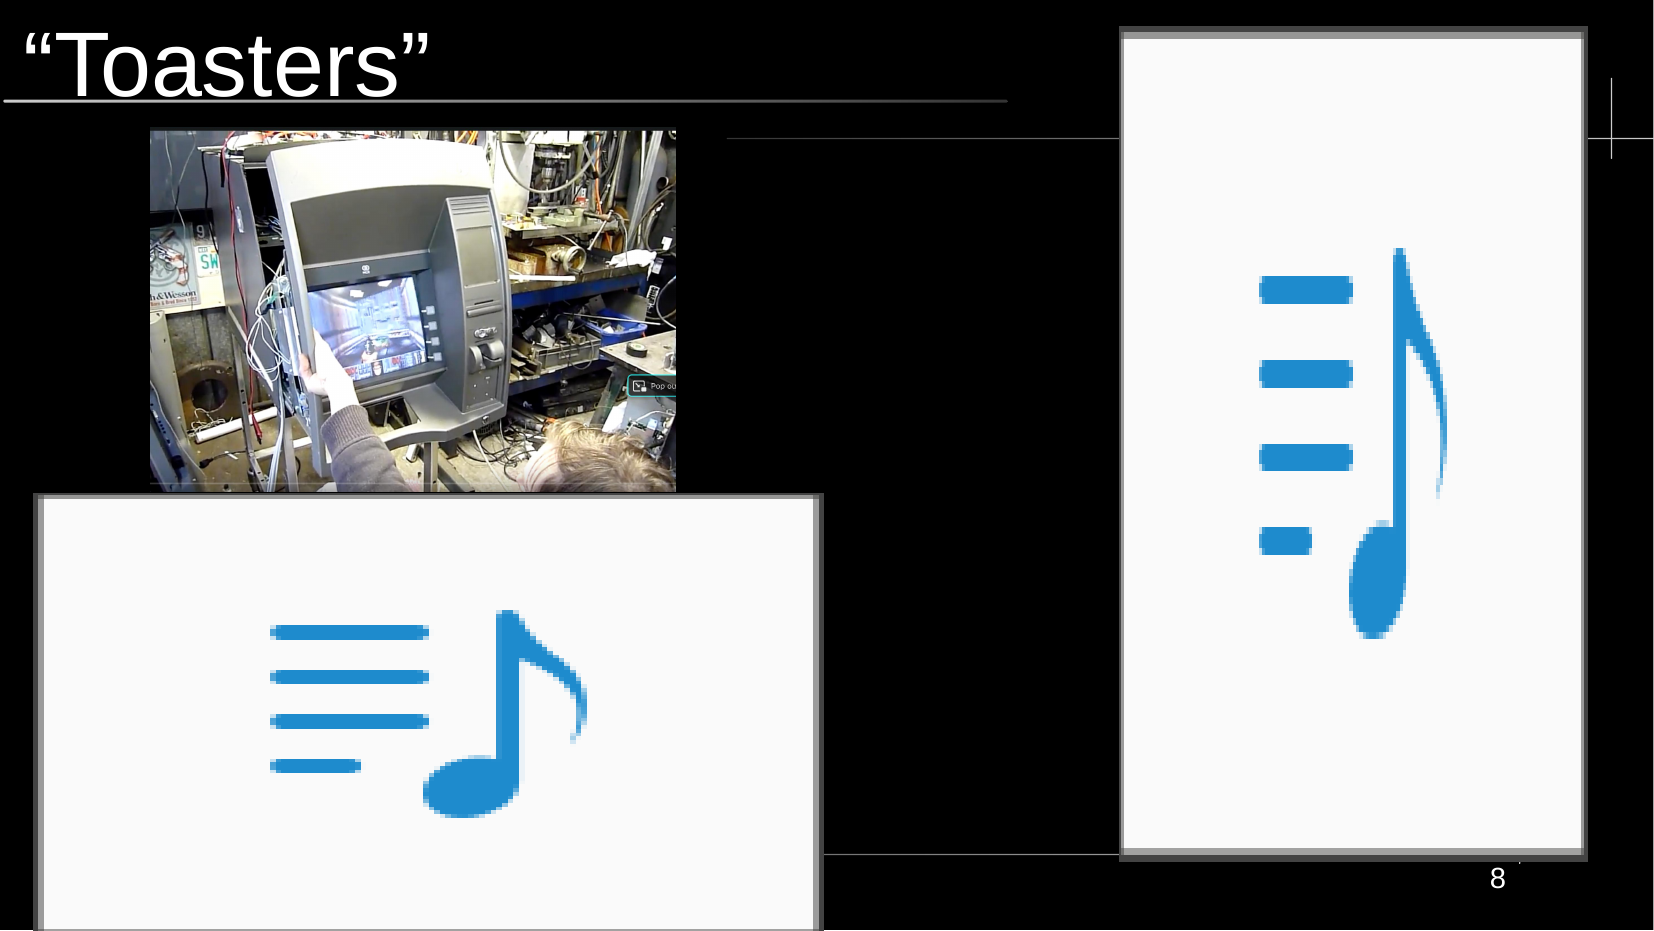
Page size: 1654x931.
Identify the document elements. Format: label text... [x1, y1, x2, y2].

text_box [1117, 25, 1589, 863]
title “Toasters” [23, 11, 1589, 119]
text_box [32, 491, 826, 931]
picture [150, 127, 676, 491]
